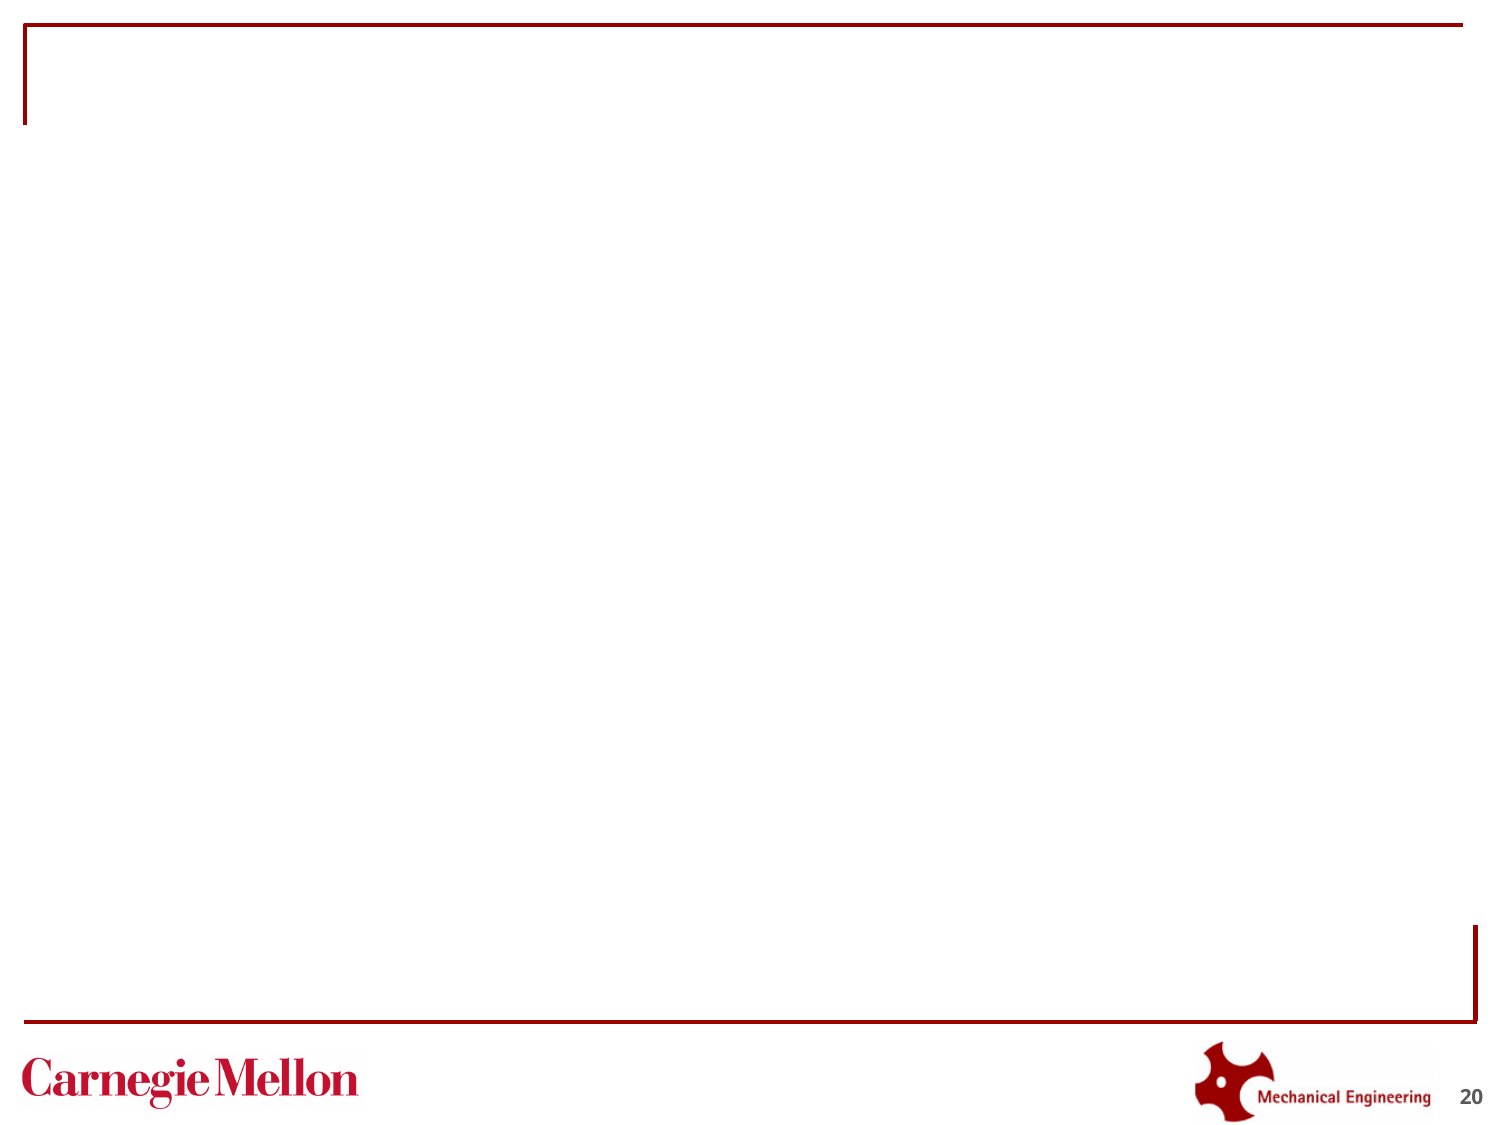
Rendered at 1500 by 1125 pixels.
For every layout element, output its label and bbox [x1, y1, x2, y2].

picture [1192, 1034, 1438, 1125]
picture [16, 1050, 366, 1110]
